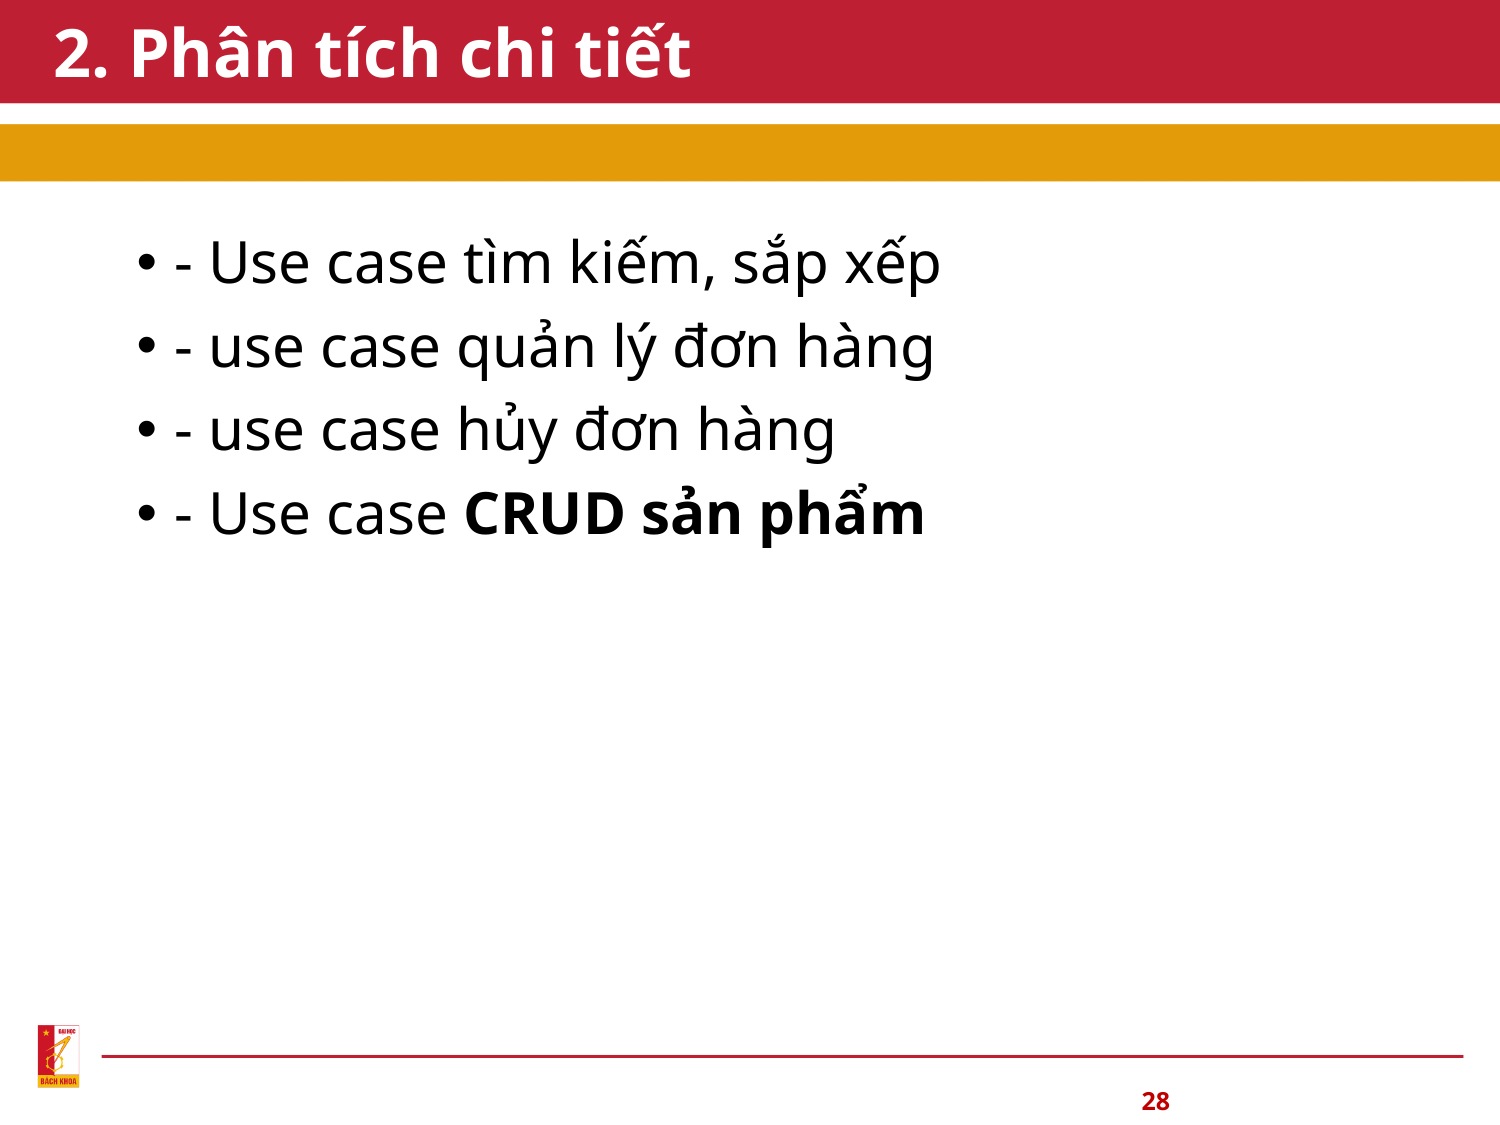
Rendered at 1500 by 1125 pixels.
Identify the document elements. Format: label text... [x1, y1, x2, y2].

text_box [1126, 1078, 1465, 1125]
list - Use case tìm kiếm, sắp xếp - use case quản lý đơn hàng - use case hủy đơn hàng - Use case CRUD sản phẩm [121, 225, 1366, 940]
title 2. Phân tích chi tiết [38, 12, 1462, 87]
